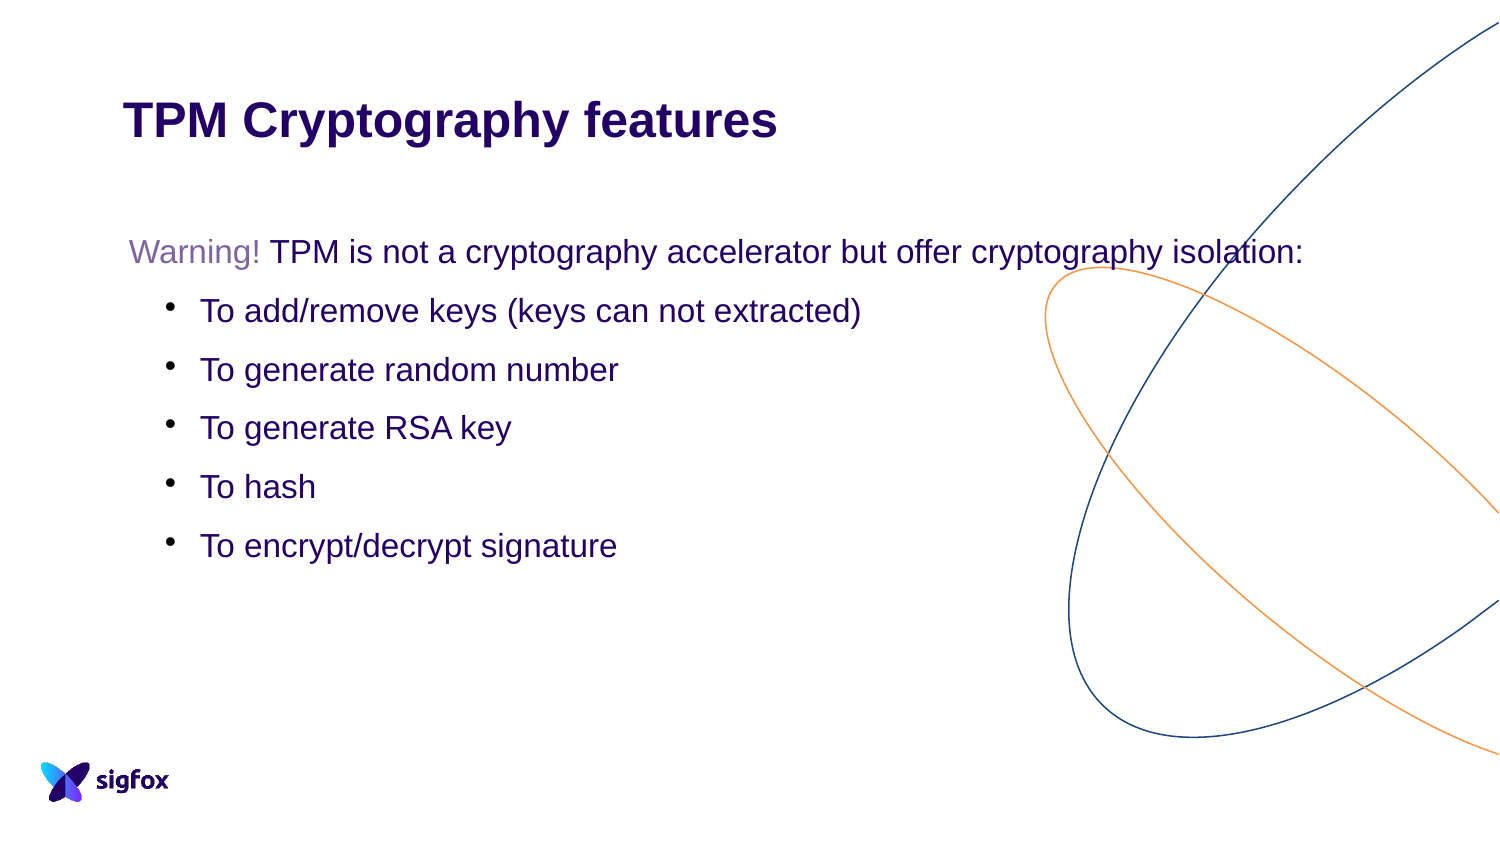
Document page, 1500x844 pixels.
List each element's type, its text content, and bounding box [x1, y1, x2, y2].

text_box TPM Cryptography features [122, 87, 1358, 142]
picture [36, 760, 174, 803]
text_box Warning! TPM is not a cryptography accelerator but offer cryptography isolation: To add/remove keys (keys can not extracted) To generate random number To generate RSA key To hash To encrypt/decrypt signature [128, 230, 1364, 711]
